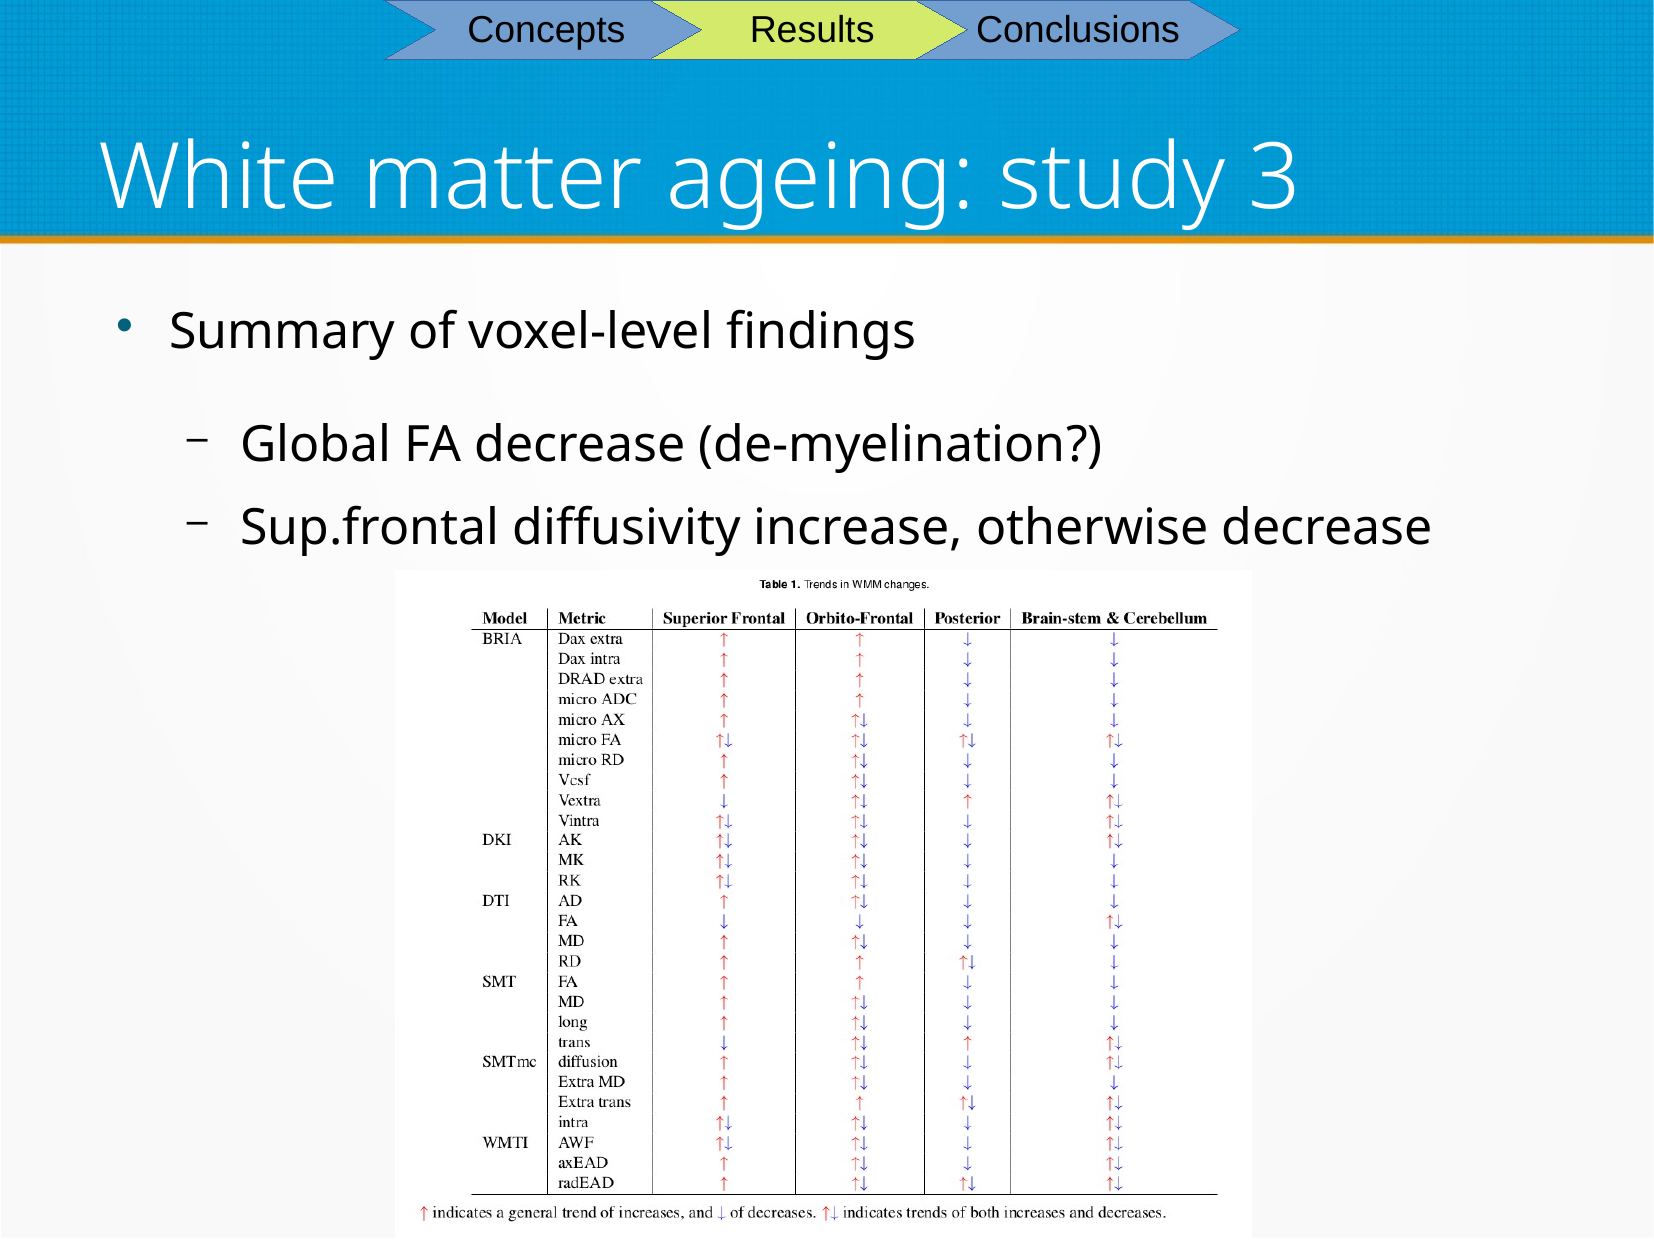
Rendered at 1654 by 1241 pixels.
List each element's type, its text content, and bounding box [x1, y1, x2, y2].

text_box Concepts [383, 0, 700, 60]
title White matter ageing: study 3 [98, 19, 1654, 227]
text_box Results [649, 0, 966, 60]
text_box Conclusions [915, 0, 1241, 60]
list Summary of voxel-level findings Global FA decrease (de-myelination?) Sup.frontal diffusivity increase, otherwise decrease [98, 298, 1654, 1063]
picture [0, 233, 1654, 1241]
